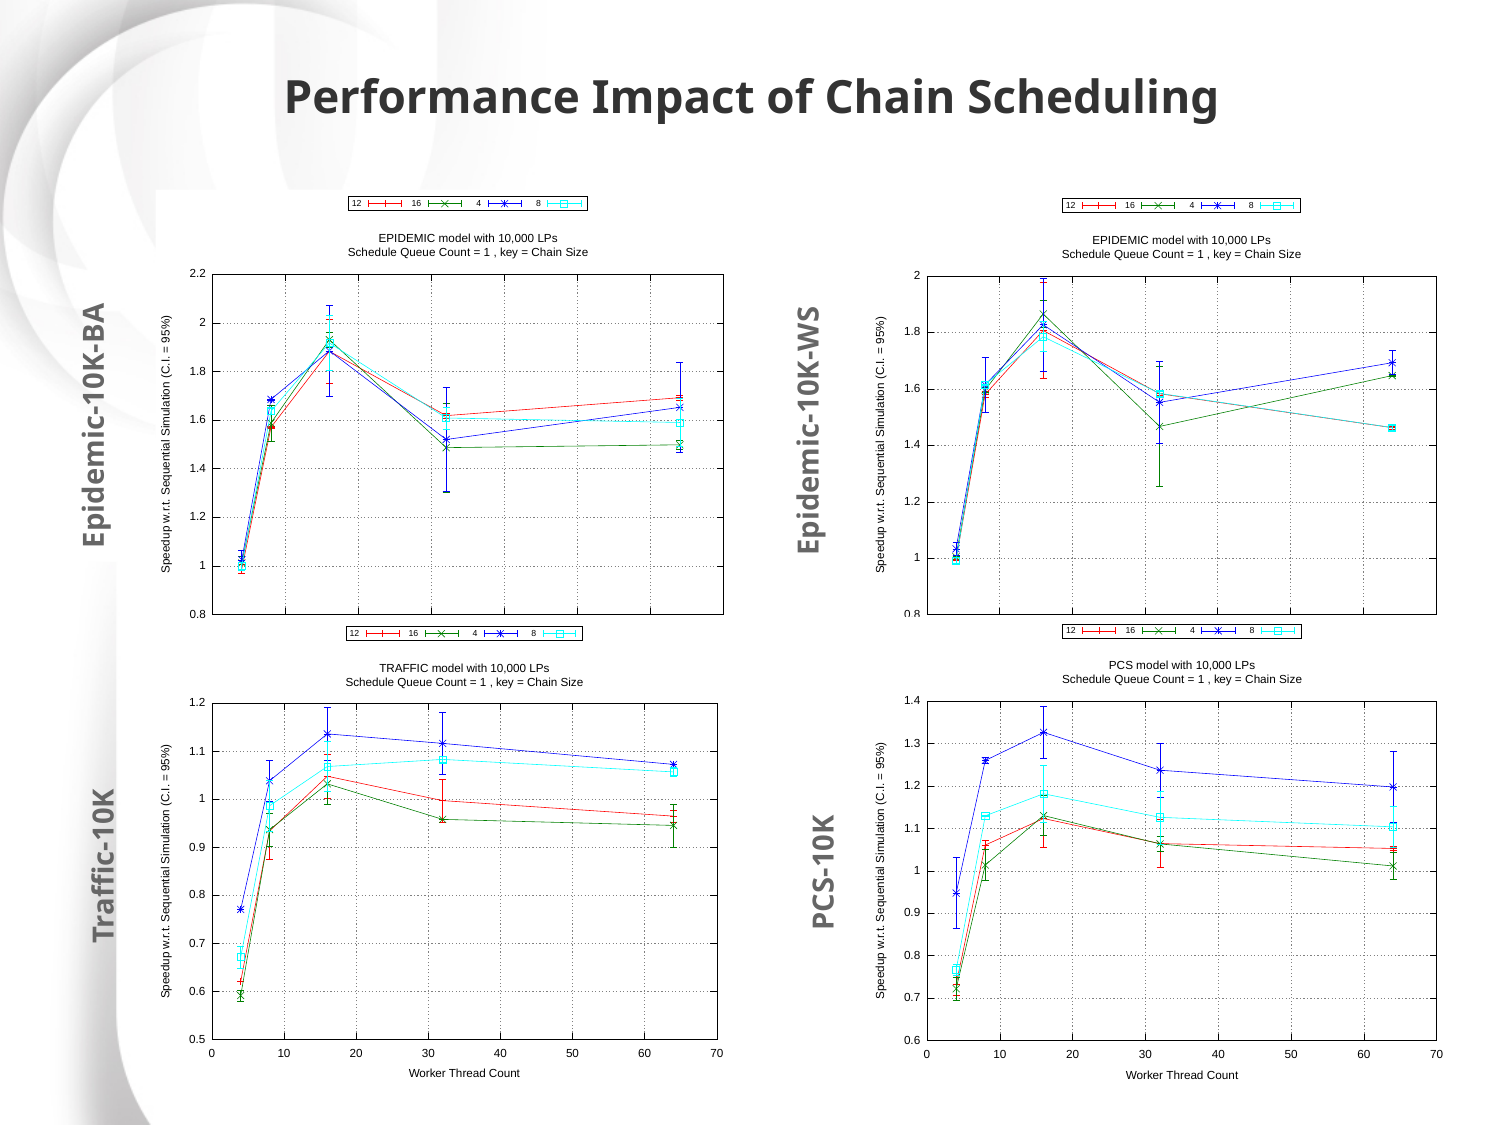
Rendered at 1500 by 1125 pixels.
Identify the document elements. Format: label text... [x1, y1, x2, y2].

text_box Traffic-10K [75, 750, 130, 959]
text_box Epidemic-10K-BA [65, 253, 121, 563]
title Performance Impact of Chain Scheduling [120, 20, 1395, 171]
text_box PCS-10K [795, 736, 850, 946]
text_box Epidemic-10K-WS [780, 254, 835, 571]
picture [0, 0, 1500, 1125]
